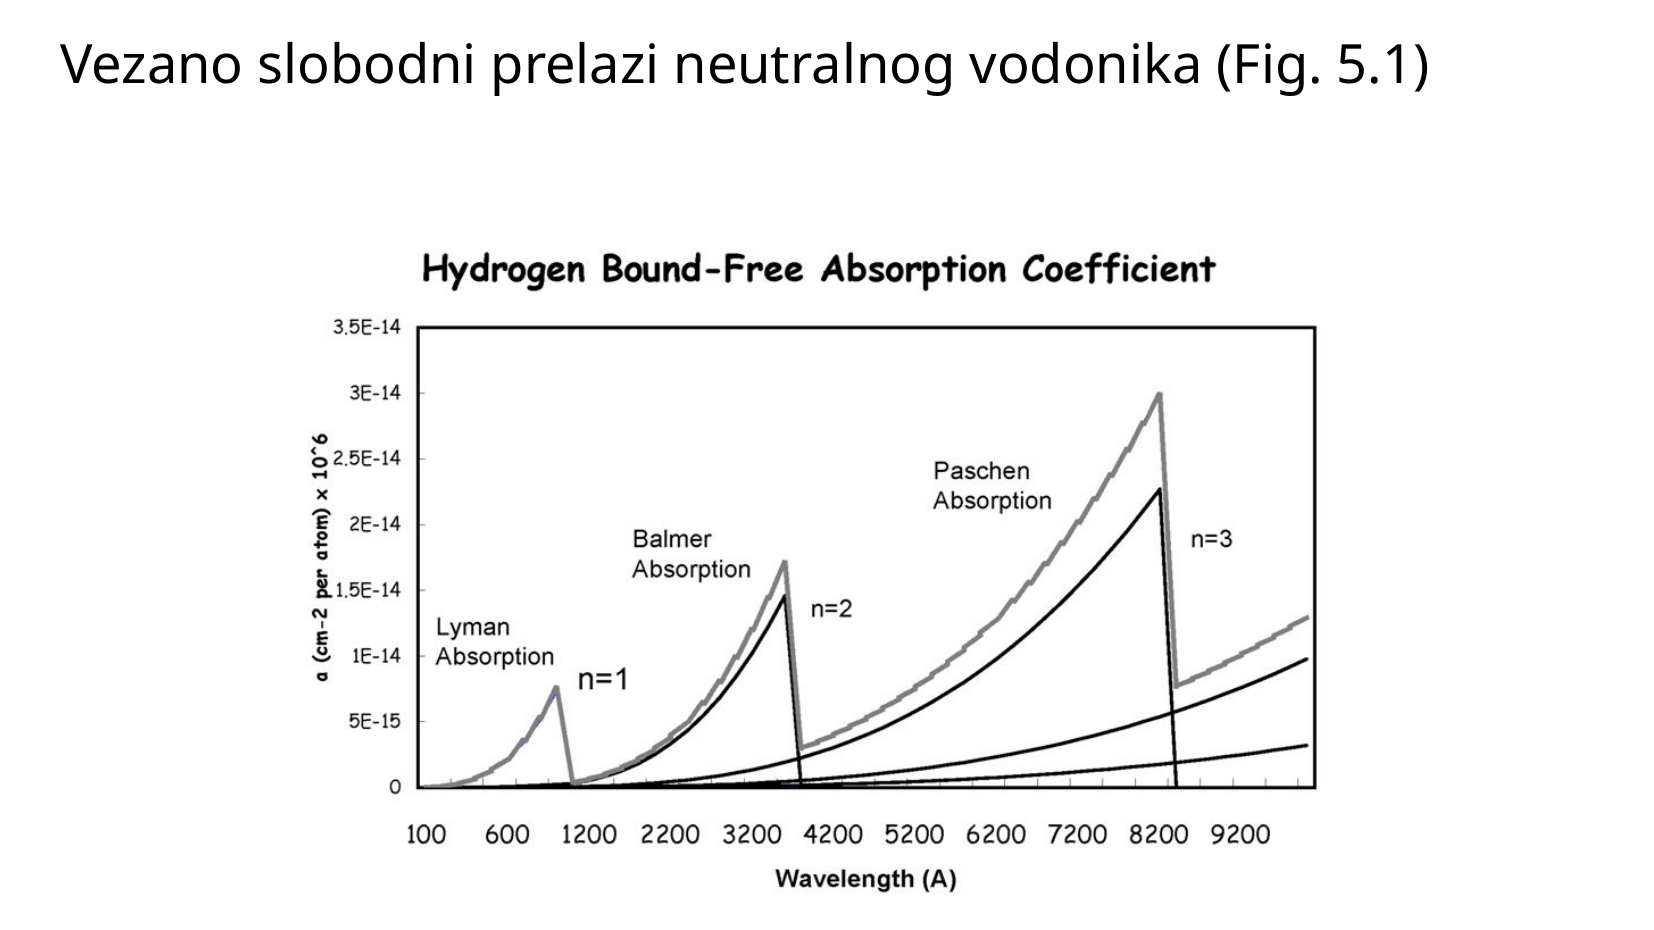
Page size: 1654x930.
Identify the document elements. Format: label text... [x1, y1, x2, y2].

picture [262, 112, 1353, 930]
title Vezano slobodni prelazi neutralnog vodonika (Fig. 5.1) [59, 13, 1648, 113]
